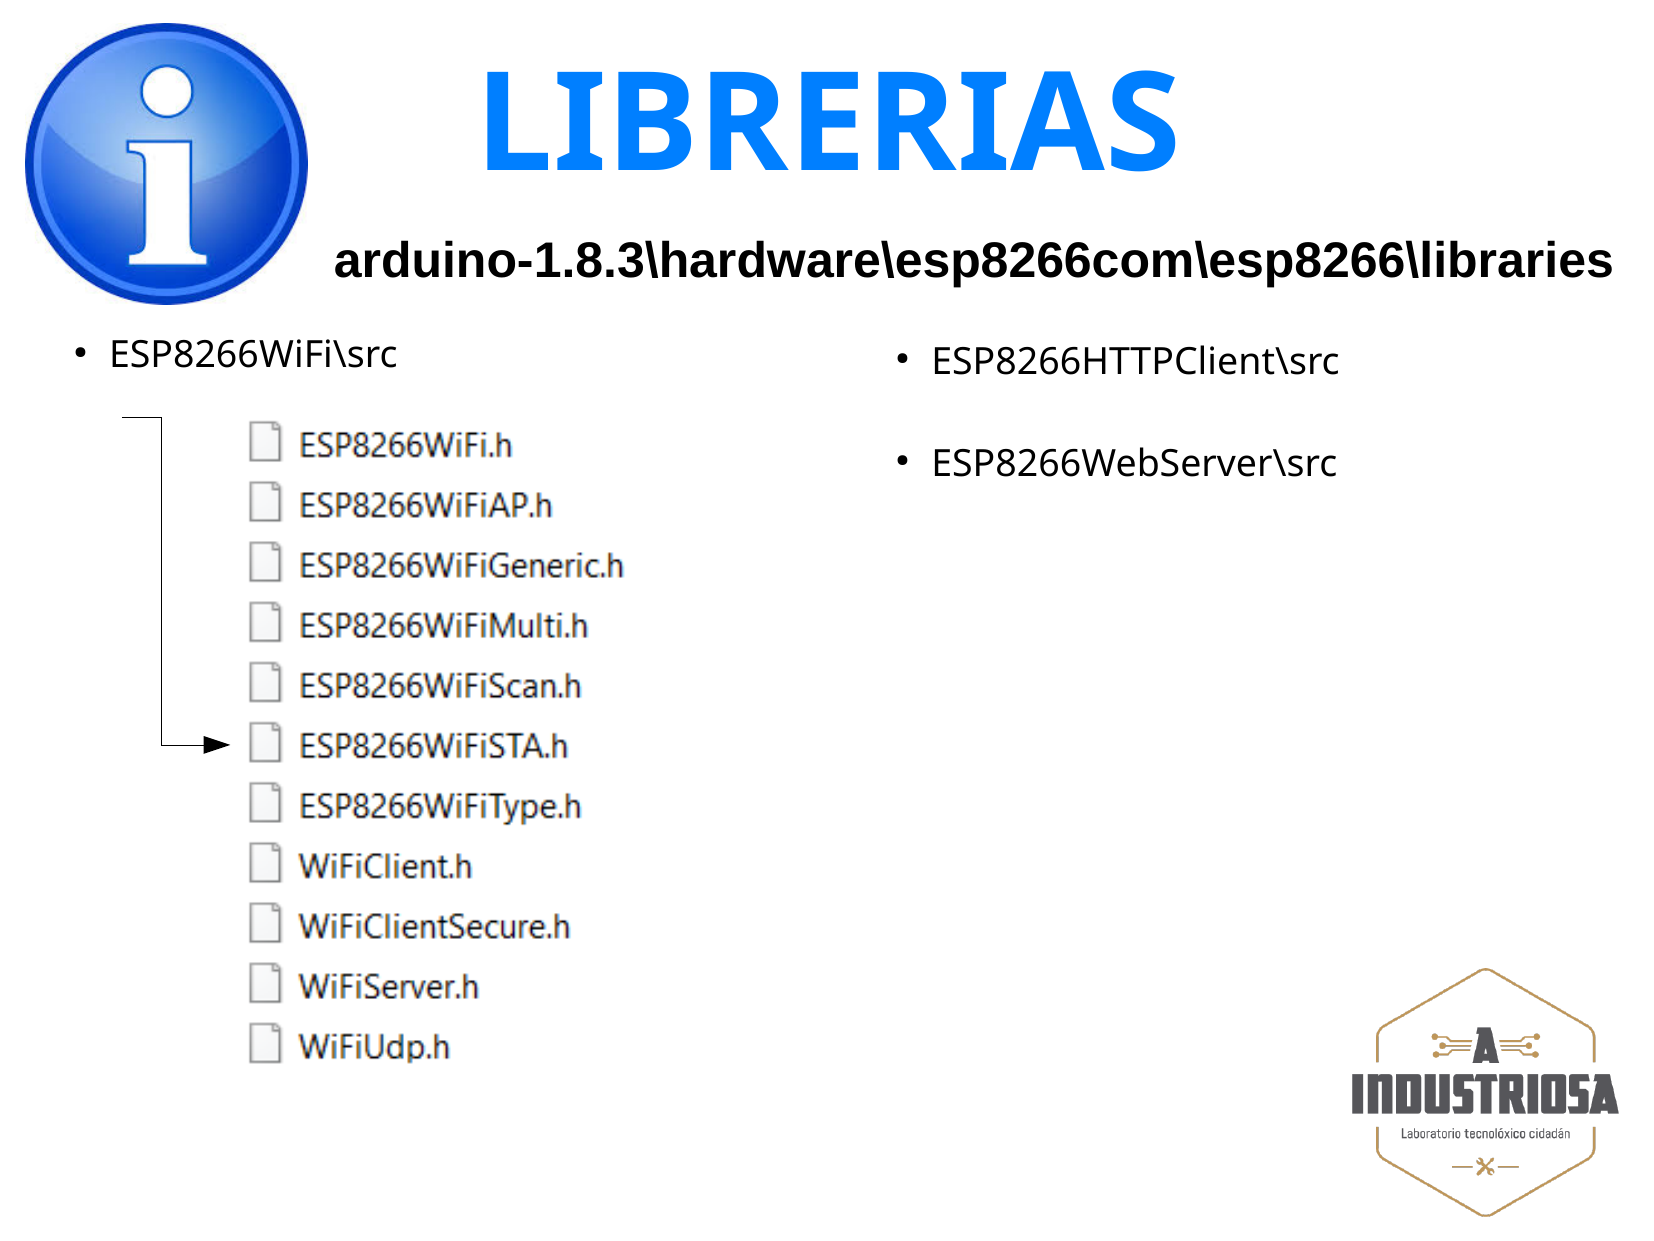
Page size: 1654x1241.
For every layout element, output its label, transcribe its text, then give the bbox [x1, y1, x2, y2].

picture [230, 413, 716, 1077]
picture [1352, 968, 1619, 1217]
text_box LIBRERIAS [460, 15, 1347, 225]
picture [25, 23, 308, 305]
text_box ESP8266WiFi\src [59, 320, 1595, 1170]
text_box ESP8266HTTPClient\src ESP8266WebServer\src [881, 326, 1524, 544]
text_box arduino-1.8.3\hardware\esp8266com\esp8266\libraries [319, 224, 1630, 295]
